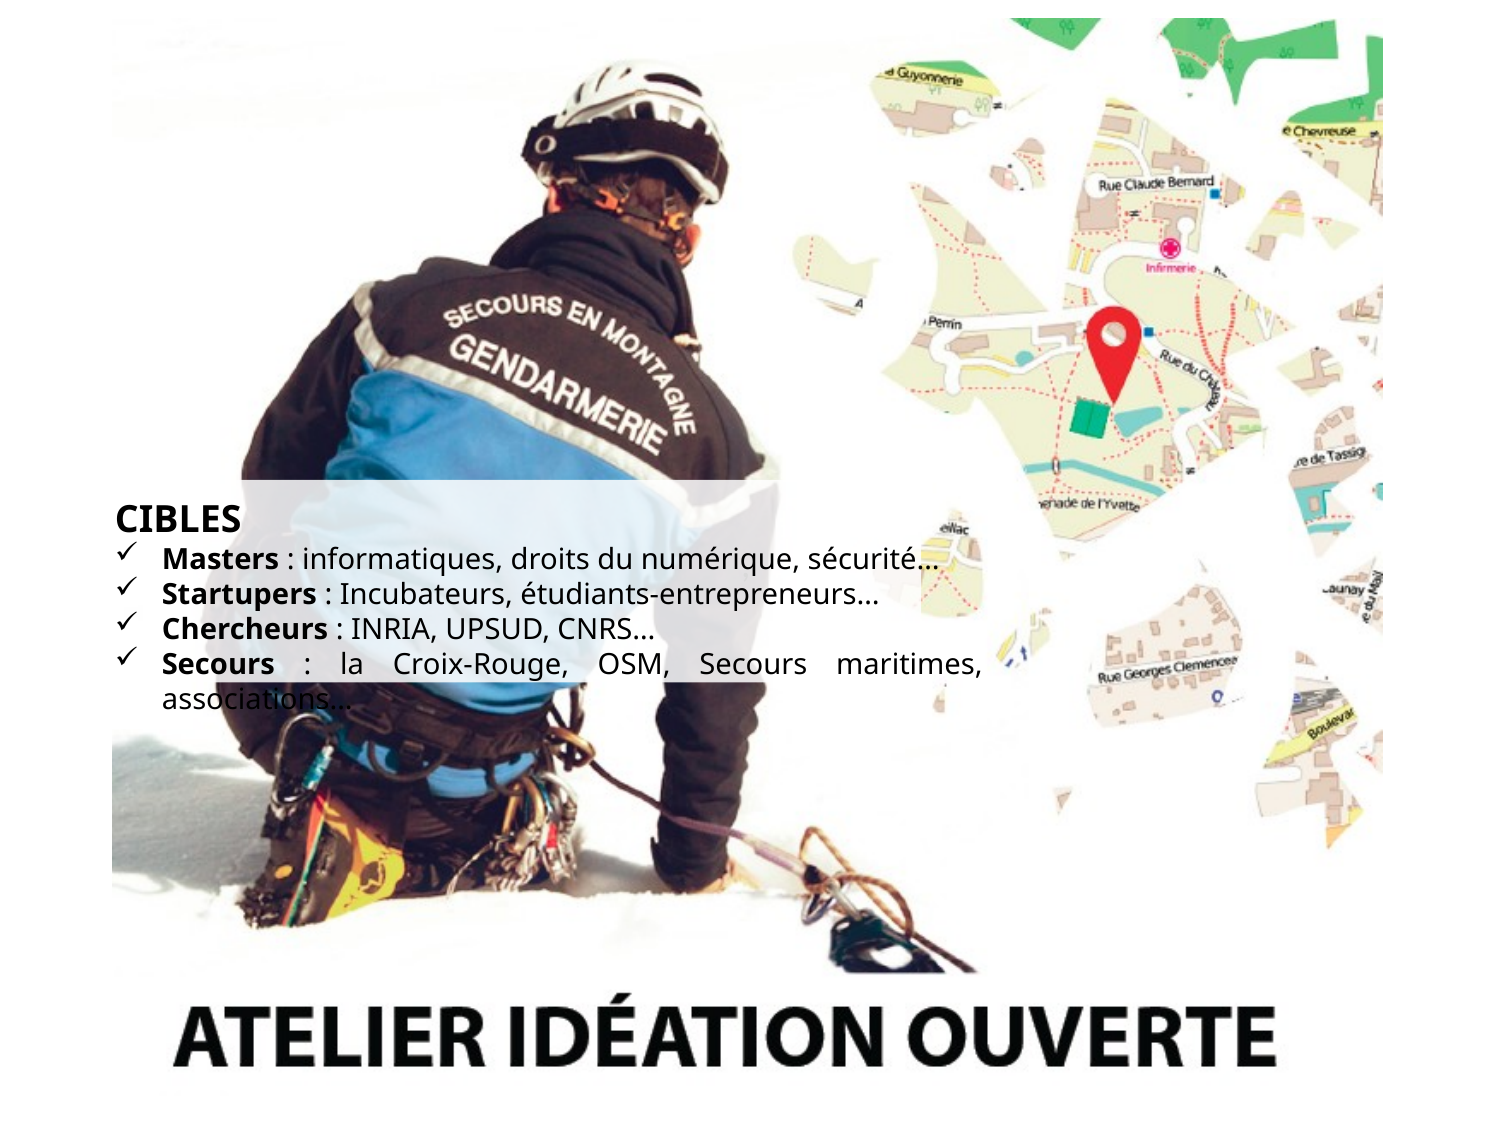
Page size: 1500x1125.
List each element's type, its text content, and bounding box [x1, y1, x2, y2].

text_box [100, 479, 922, 487]
picture [359, 472, 367, 479]
text_box CIBLES Masters : informatiques, droits du numérique, sécurité… Startupers : Incubateurs, étudiants-entrepreneurs… Chercheurs : INRIA, UPSUD, CNRS… Secours : la Croix-Rouge, OSM, Secours maritimes, associations… [100, 487, 998, 723]
picture [112, 18, 1383, 1096]
